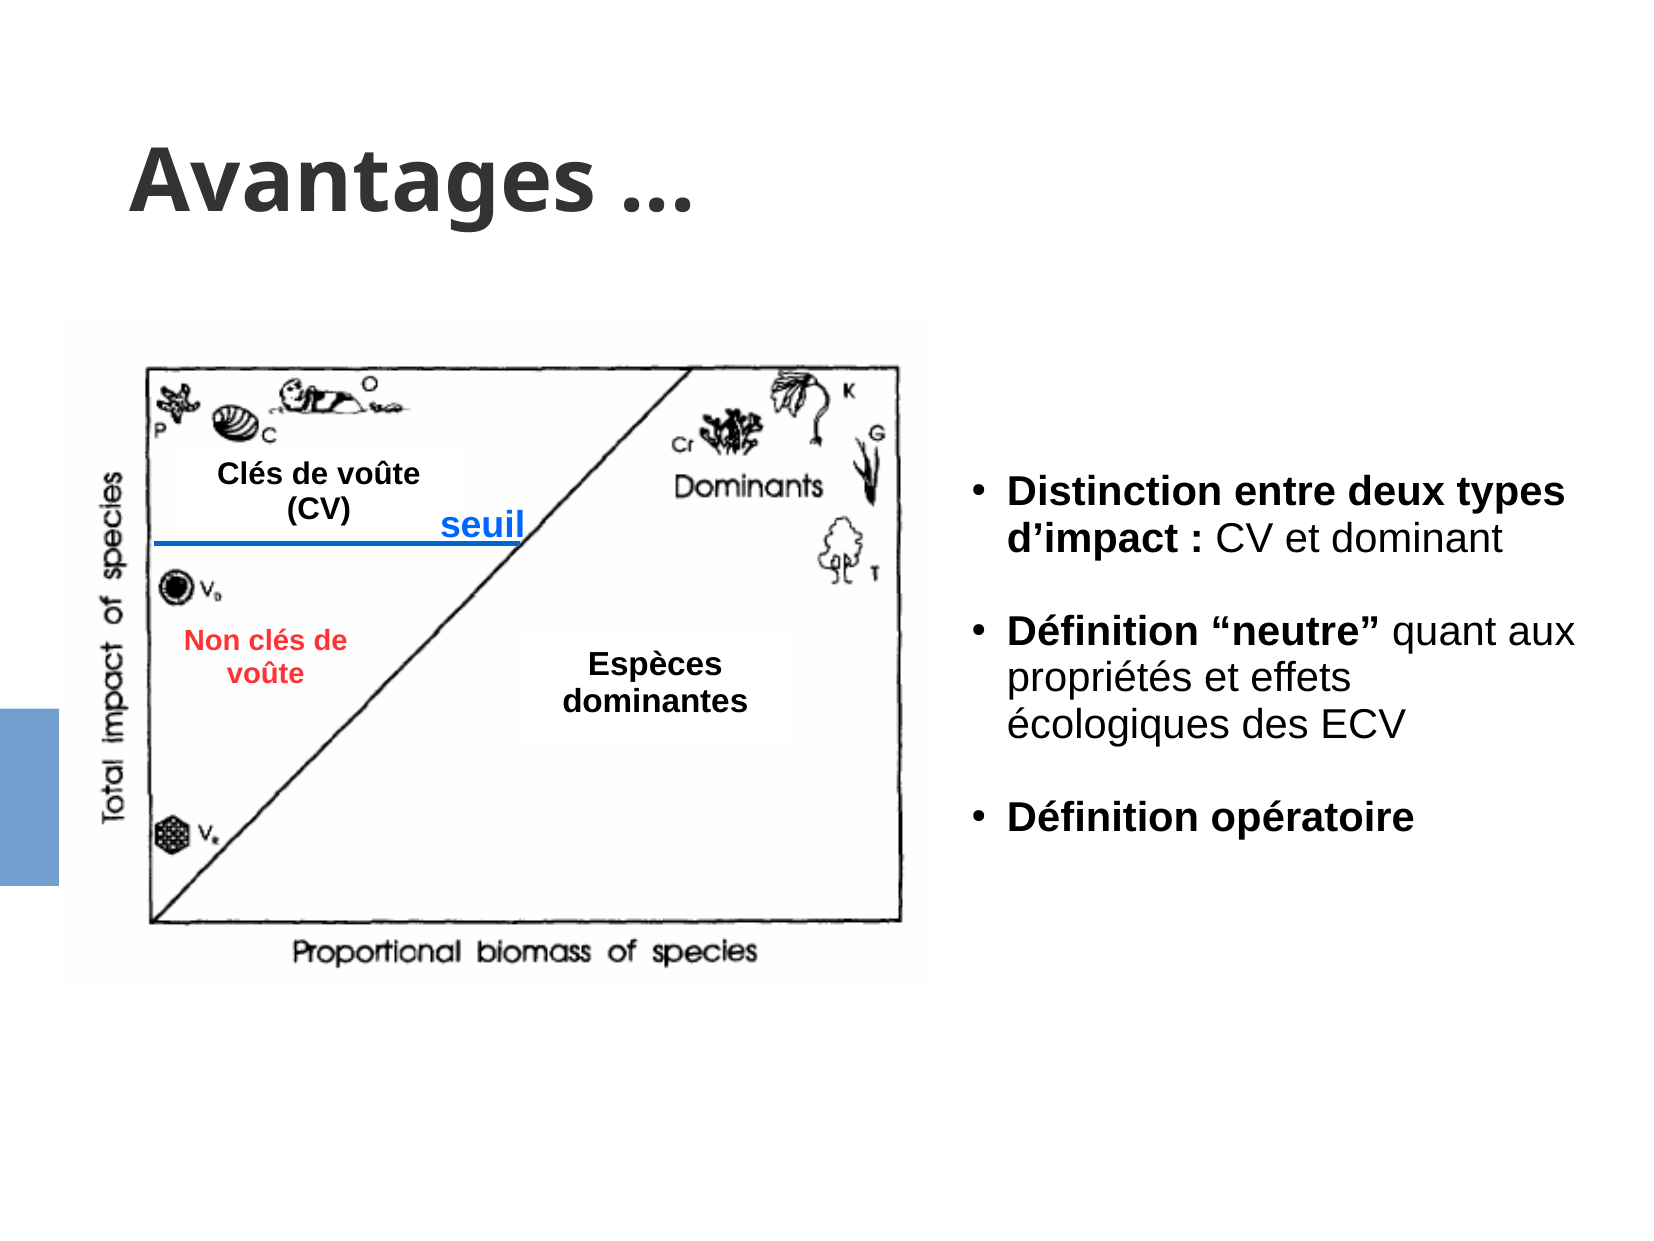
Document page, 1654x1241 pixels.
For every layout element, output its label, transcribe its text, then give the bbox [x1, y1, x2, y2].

text_box Espèces dominantes [519, 637, 792, 745]
text_box Clés de voûte (CV) [177, 448, 461, 534]
text_box Non clés de voûte [165, 616, 367, 697]
text_box seuil [425, 496, 544, 567]
picture [59, 318, 933, 989]
text_box Distinction entre deux types d’impact : CV et dominant Définition “neutre” quant aux propriétés et effets écologiques des ECV Définition opératoire [956, 460, 1595, 894]
title Avantages ... [129, 59, 1536, 296]
